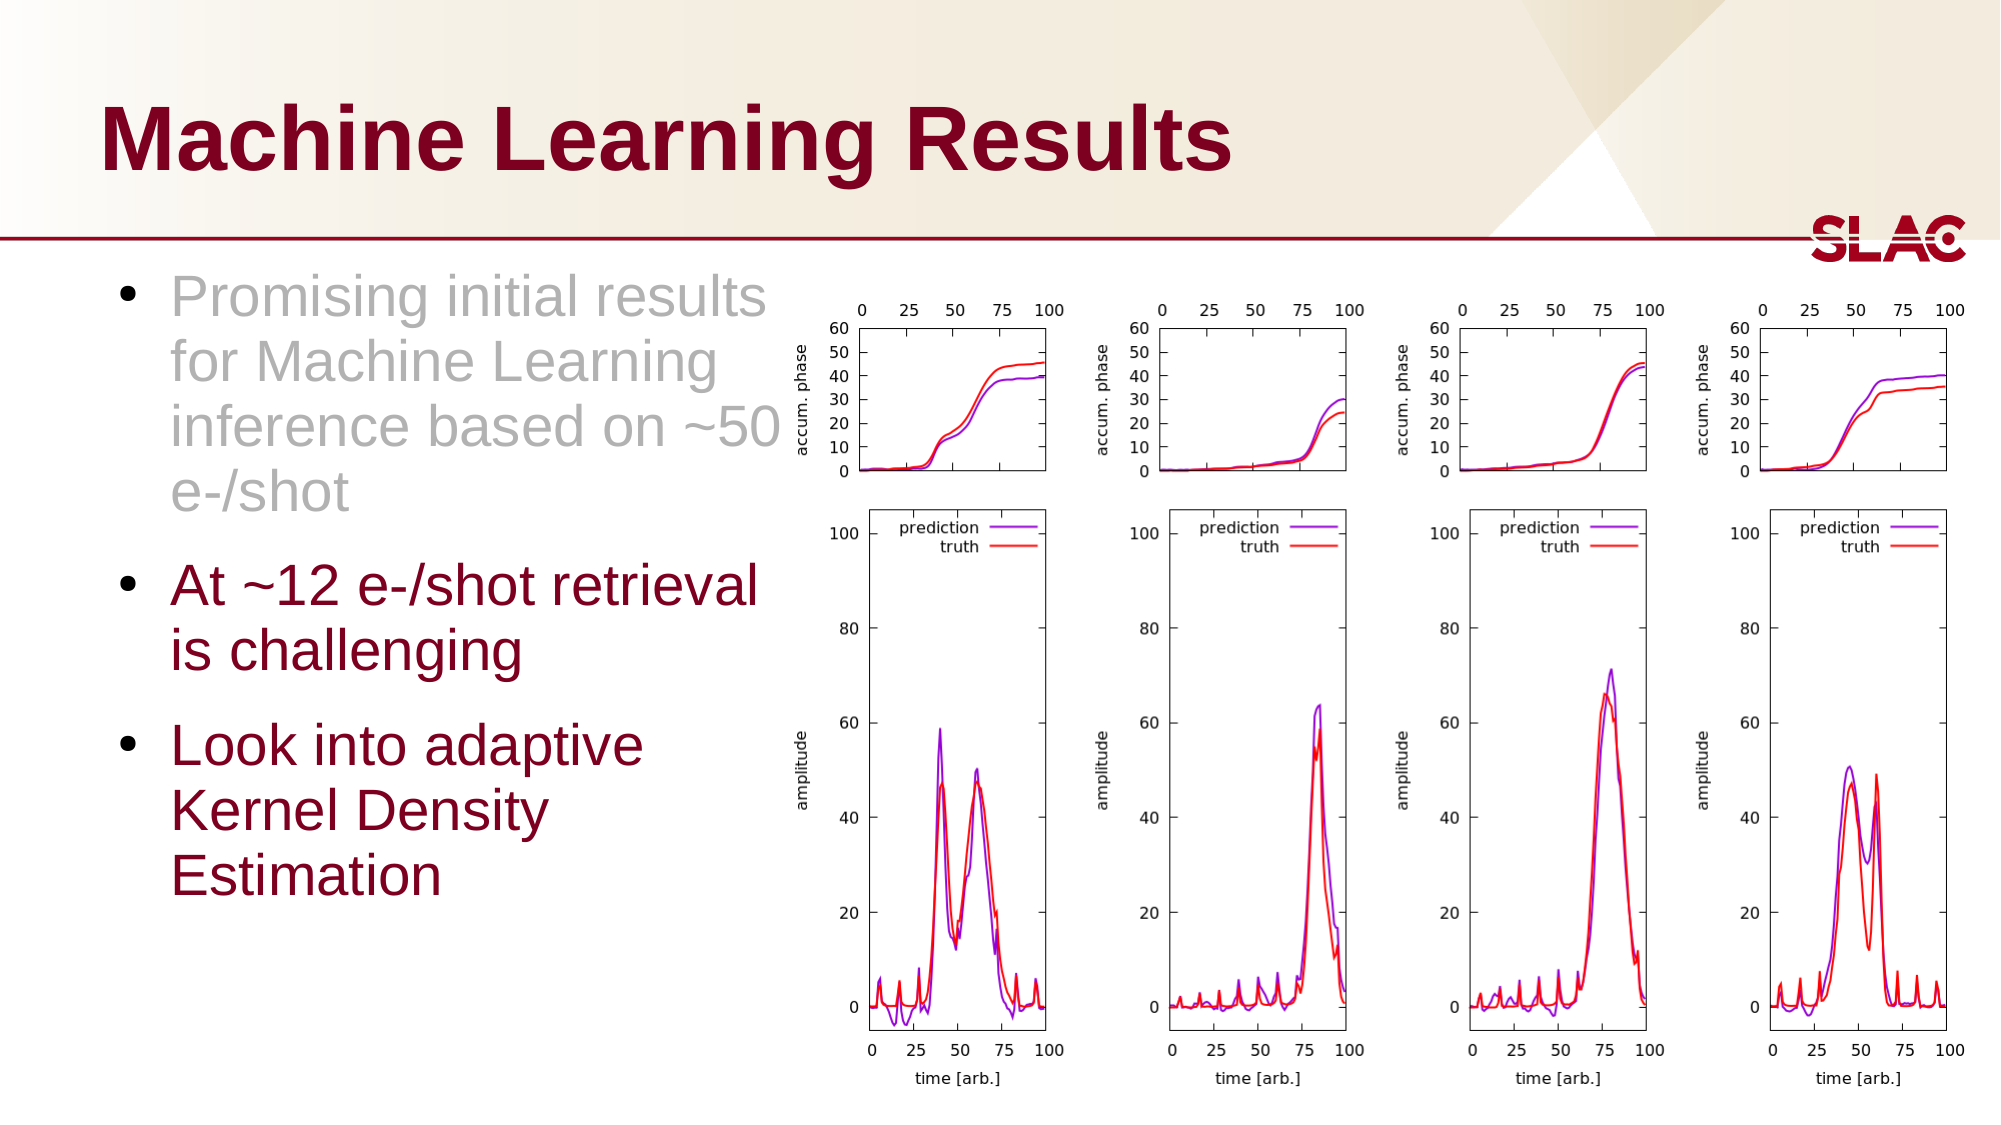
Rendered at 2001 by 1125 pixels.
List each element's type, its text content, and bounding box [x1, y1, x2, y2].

title Machine Learning Results [99, 44, 1900, 233]
picture [0, 0, 2001, 262]
picture [785, 290, 1986, 1091]
list Promising initial results for Machine Learning inference based on ~50 e-/shot At ~12 e-/shot retrieval is challenging Look into adaptive Kernel Density Estimation [99, 263, 796, 1051]
